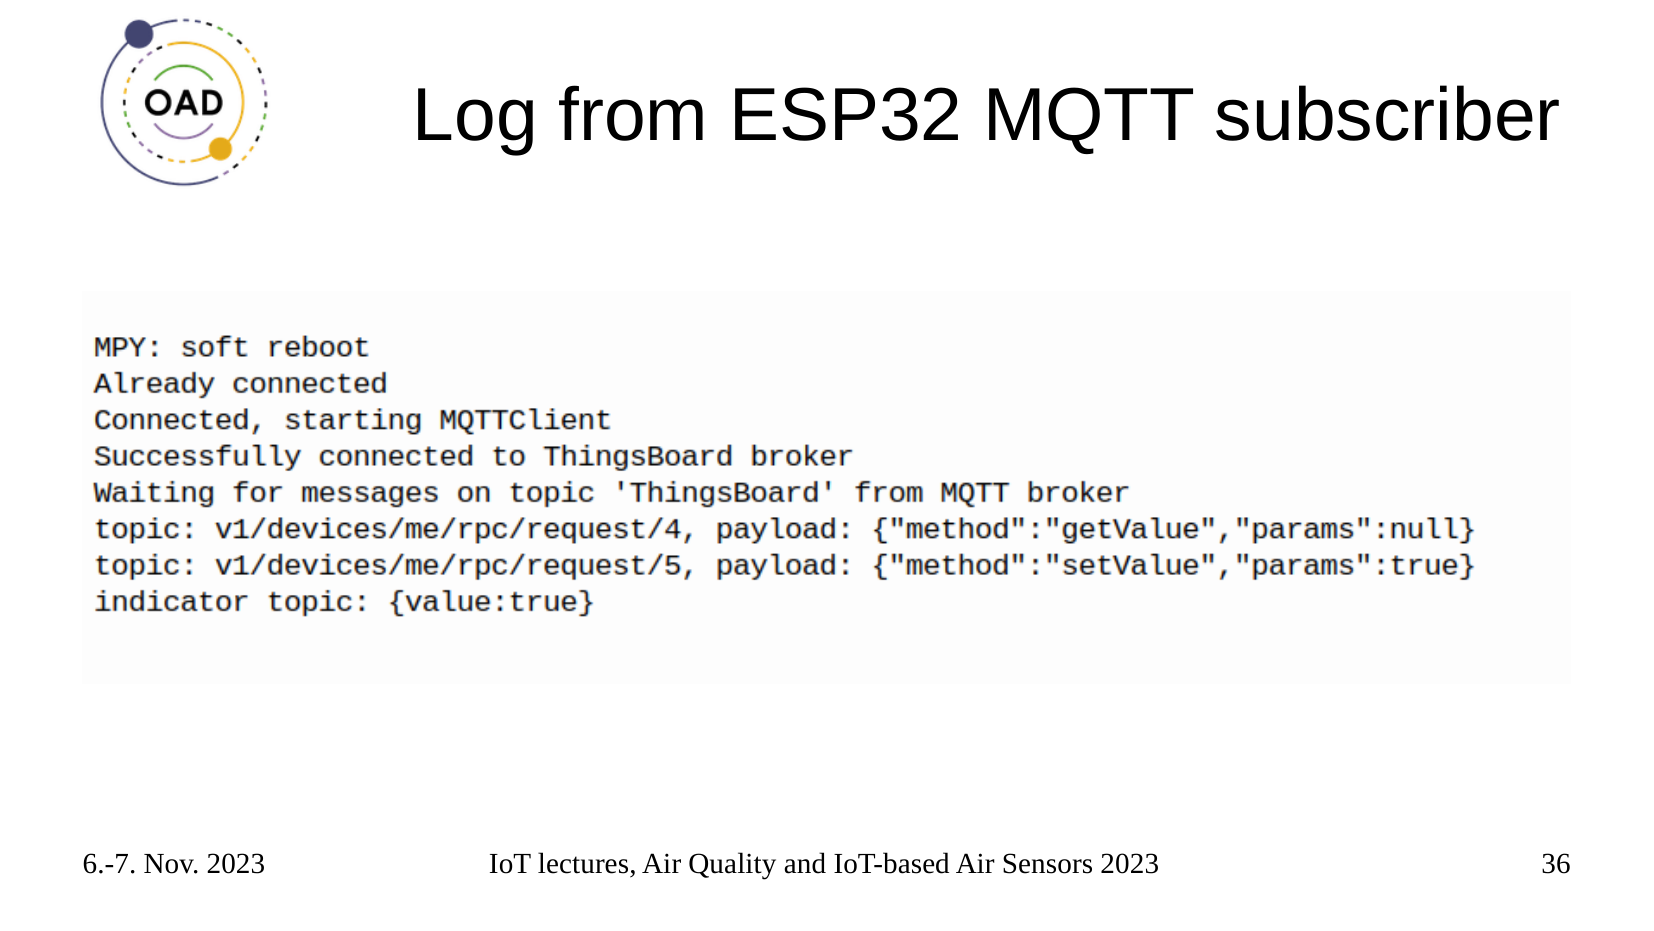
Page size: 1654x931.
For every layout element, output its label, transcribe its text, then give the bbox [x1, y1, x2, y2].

title Log from ESP32 MQTT subscriber [403, 37, 1571, 193]
picture [59, 4, 303, 207]
picture [82, 291, 1571, 684]
